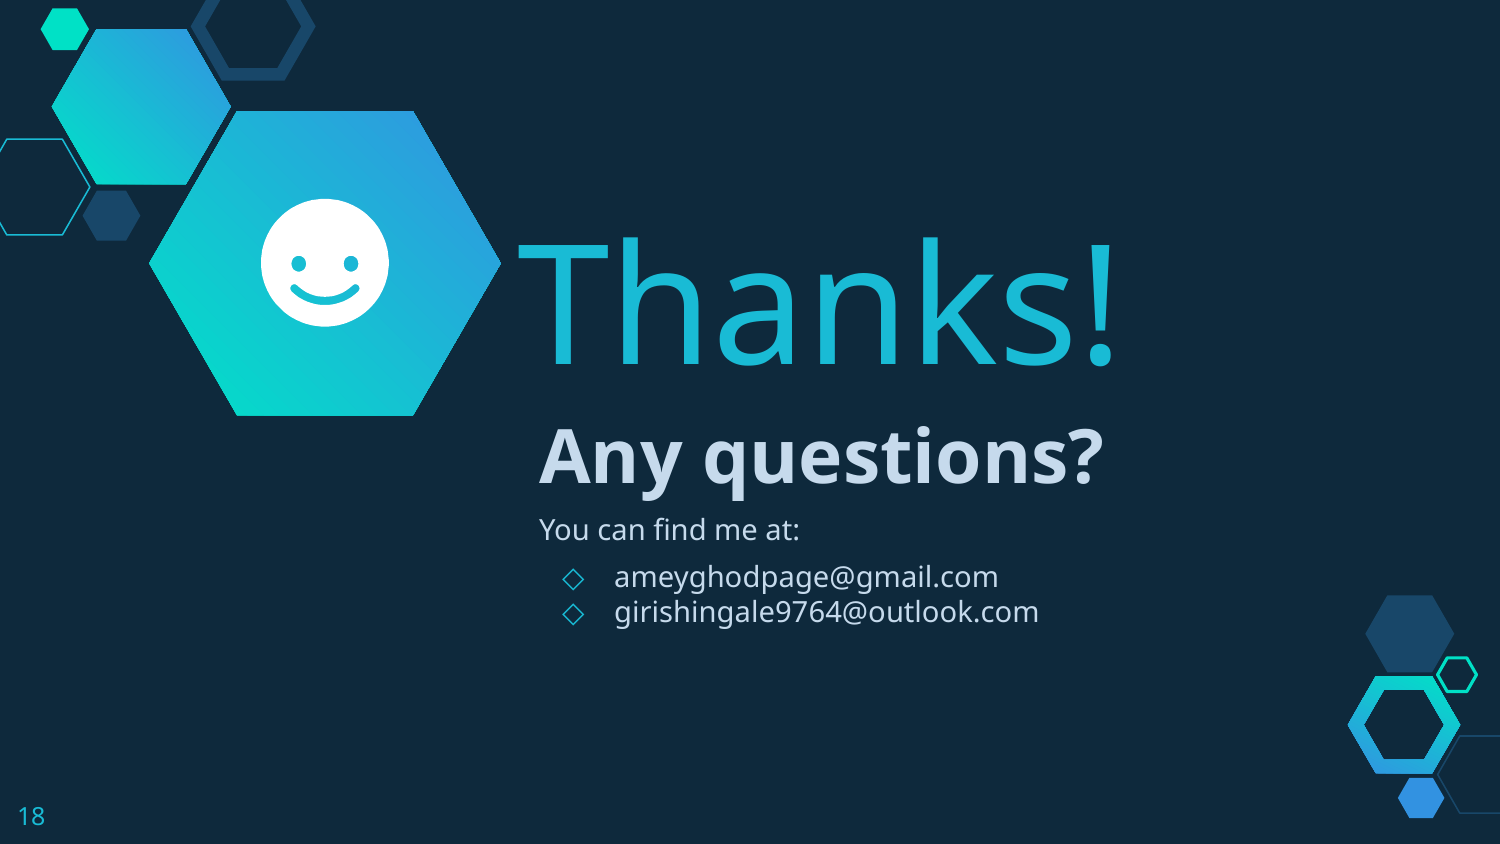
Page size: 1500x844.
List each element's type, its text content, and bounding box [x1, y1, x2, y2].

text_box [149, 111, 501, 416]
list Any questions? You can find me at: ameyghodpage@gmail.com girishingale9764@outlook.com [539, 393, 1288, 798]
slide_number <number> [2, 785, 93, 844]
title Thanks! [517, 222, 1266, 413]
